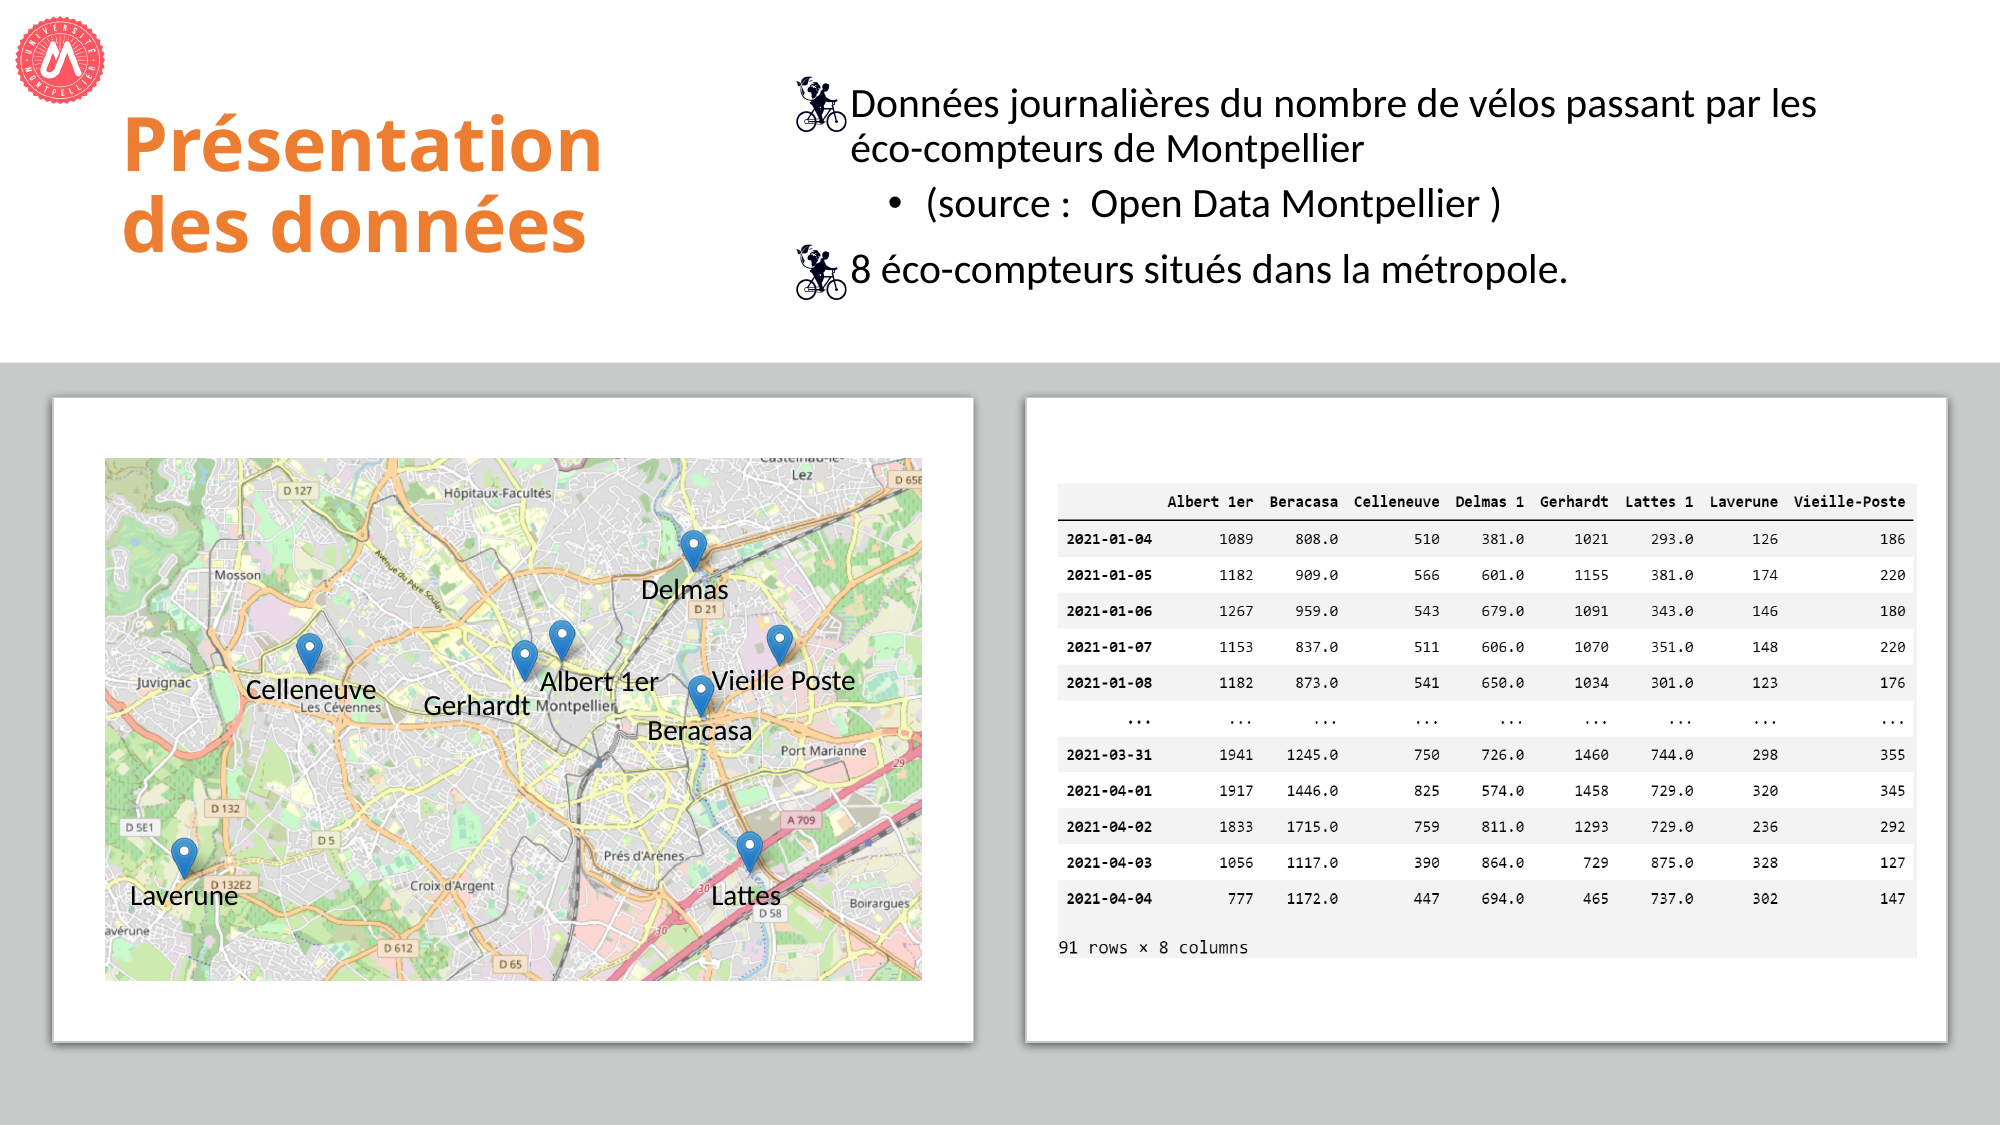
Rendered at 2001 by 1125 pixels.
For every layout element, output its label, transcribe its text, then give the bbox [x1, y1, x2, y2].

text_box Beracasa [632, 704, 1083, 800]
text_box Vieille Poste [696, 654, 1147, 705]
picture [1056, 481, 1917, 960]
text_box Laverune [115, 868, 566, 919]
title Présentation des données [106, 55, 711, 320]
picture [15, 16, 105, 104]
picture [105, 458, 922, 981]
text_box Gerhardt [408, 679, 632, 775]
picture [788, 242, 850, 301]
text_box Lattes [696, 869, 830, 920]
text_box Celleneuve [231, 662, 524, 713]
text_box Delmas [626, 562, 1077, 613]
text_box [0, 362, 2000, 1125]
list Données journalières du nombre de vélos passant par les éco-compteurs de Montpellier (source : Open Data Montpellier ) 8 éco-compteurs situés dans la métropole. [797, 55, 1893, 319]
text_box Albert 1er [524, 655, 696, 706]
picture [788, 74, 850, 133]
